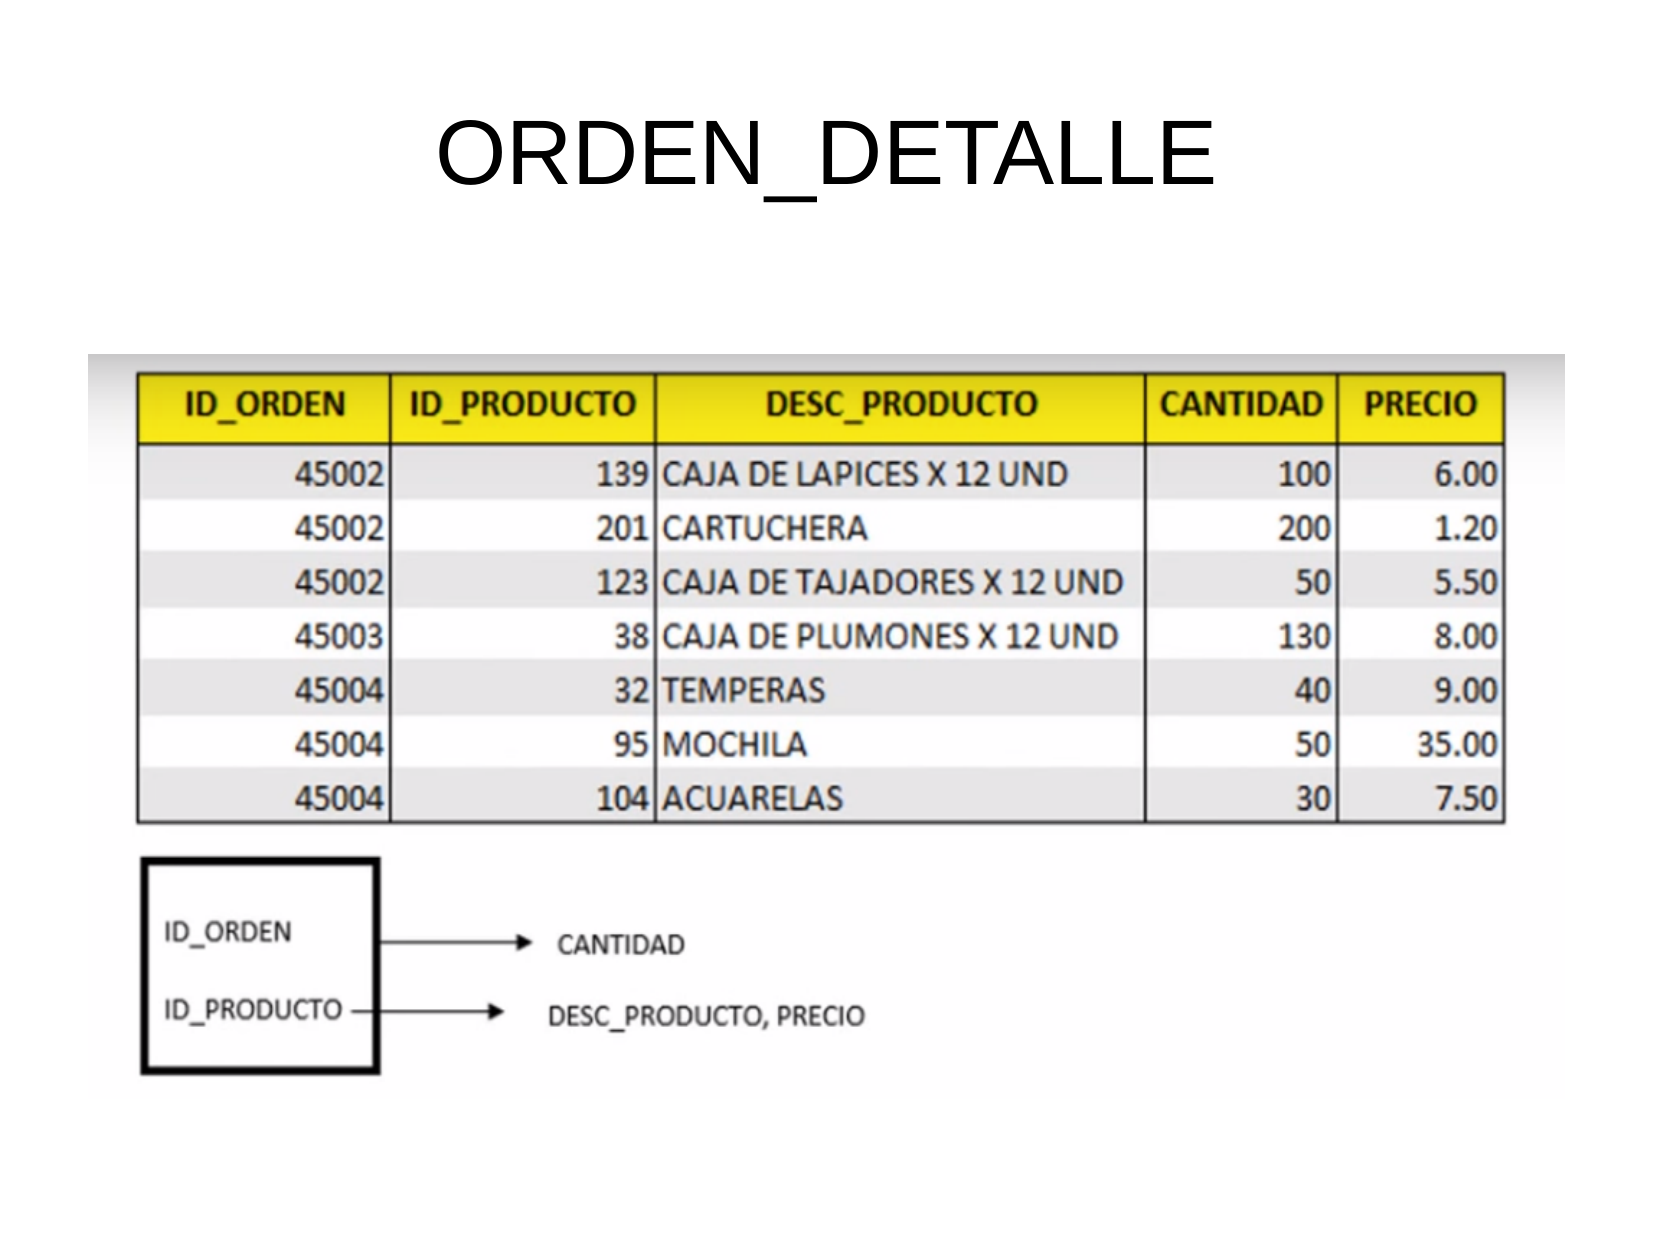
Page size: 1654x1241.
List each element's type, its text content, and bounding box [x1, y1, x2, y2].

title ORDEN_DETALLE [82, 49, 1571, 257]
picture [88, 354, 1565, 1099]
